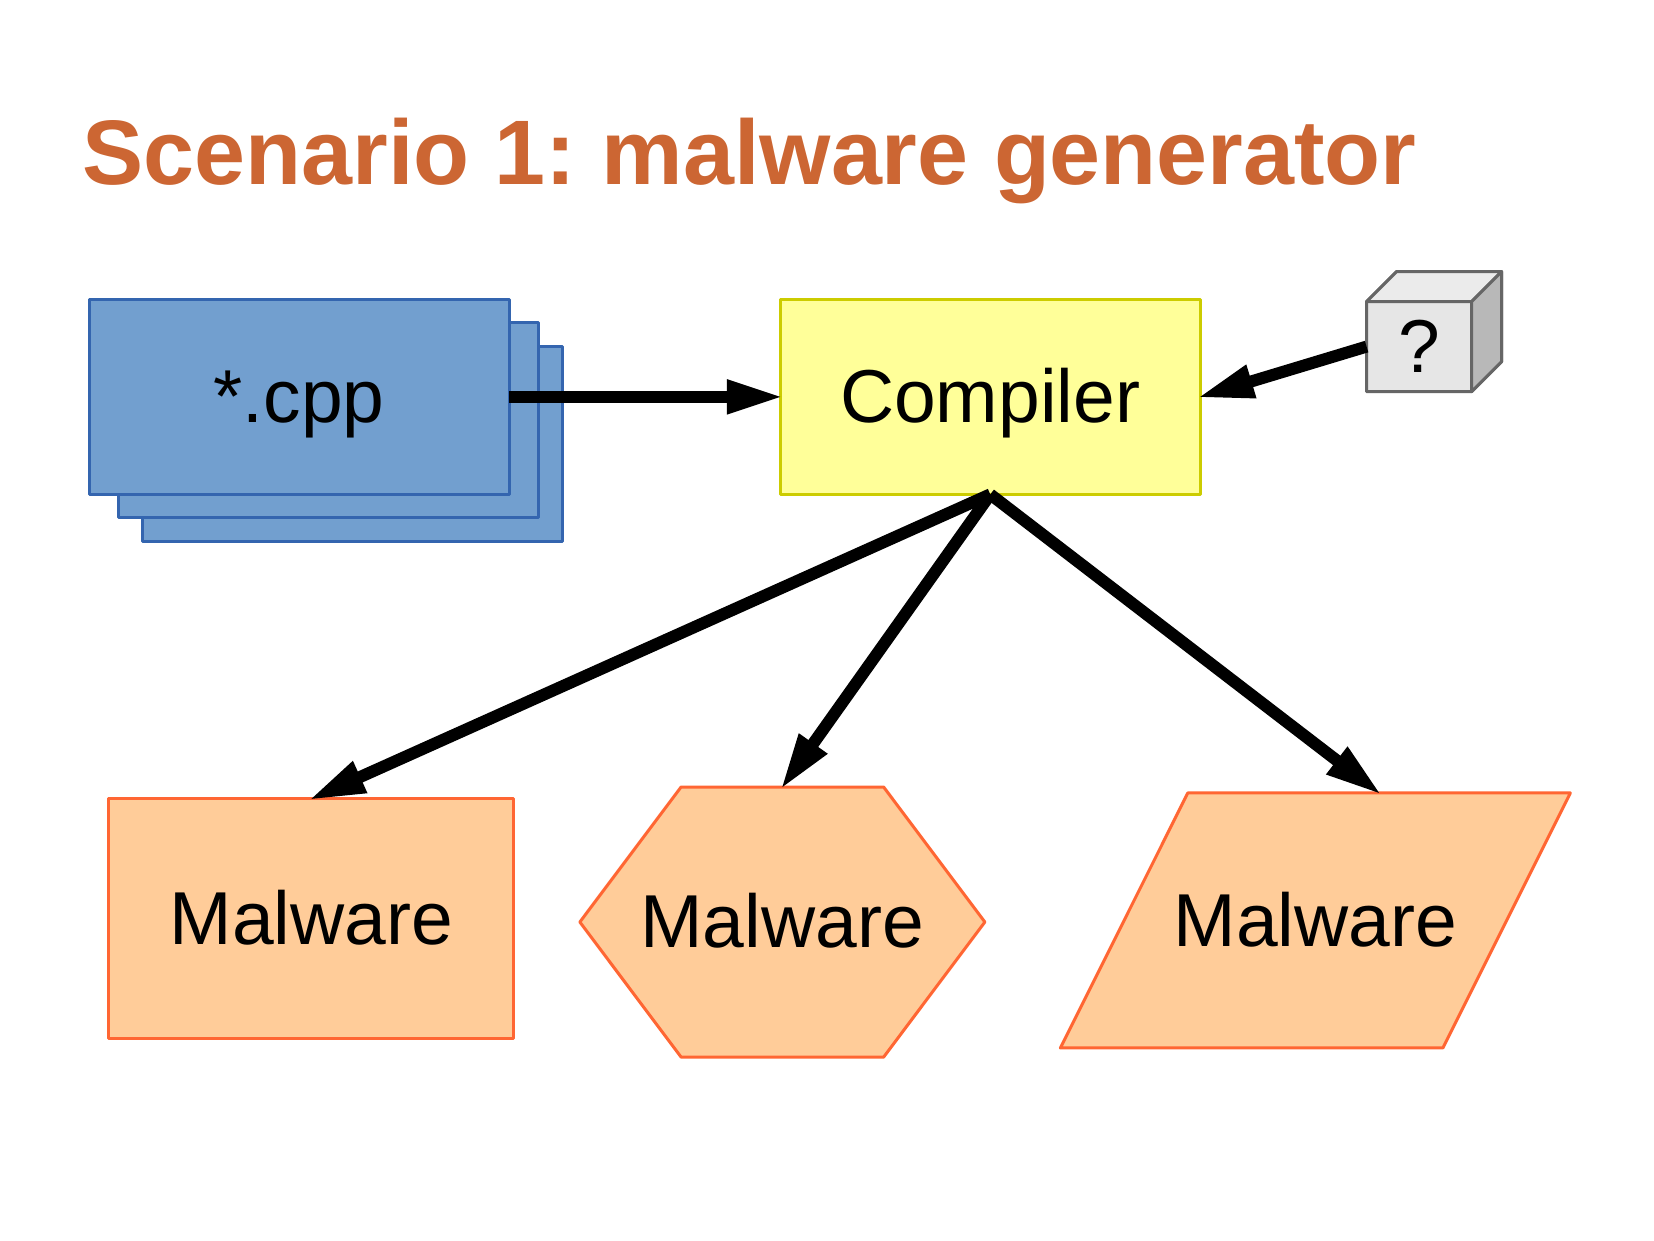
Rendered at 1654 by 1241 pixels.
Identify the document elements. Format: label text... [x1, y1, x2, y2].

text_box Malware [1060, 792, 1571, 1048]
text_box ? [1366, 302, 1471, 392]
text_box [118, 403, 563, 542]
text_box Compiler [780, 299, 1201, 495]
text_box [510, 322, 563, 391]
text_box Malware [108, 798, 514, 1039]
text_box Malware [582, 787, 985, 1058]
text_box *.cpp [89, 299, 510, 495]
title Scenario 1: malware generator [82, 49, 1571, 257]
